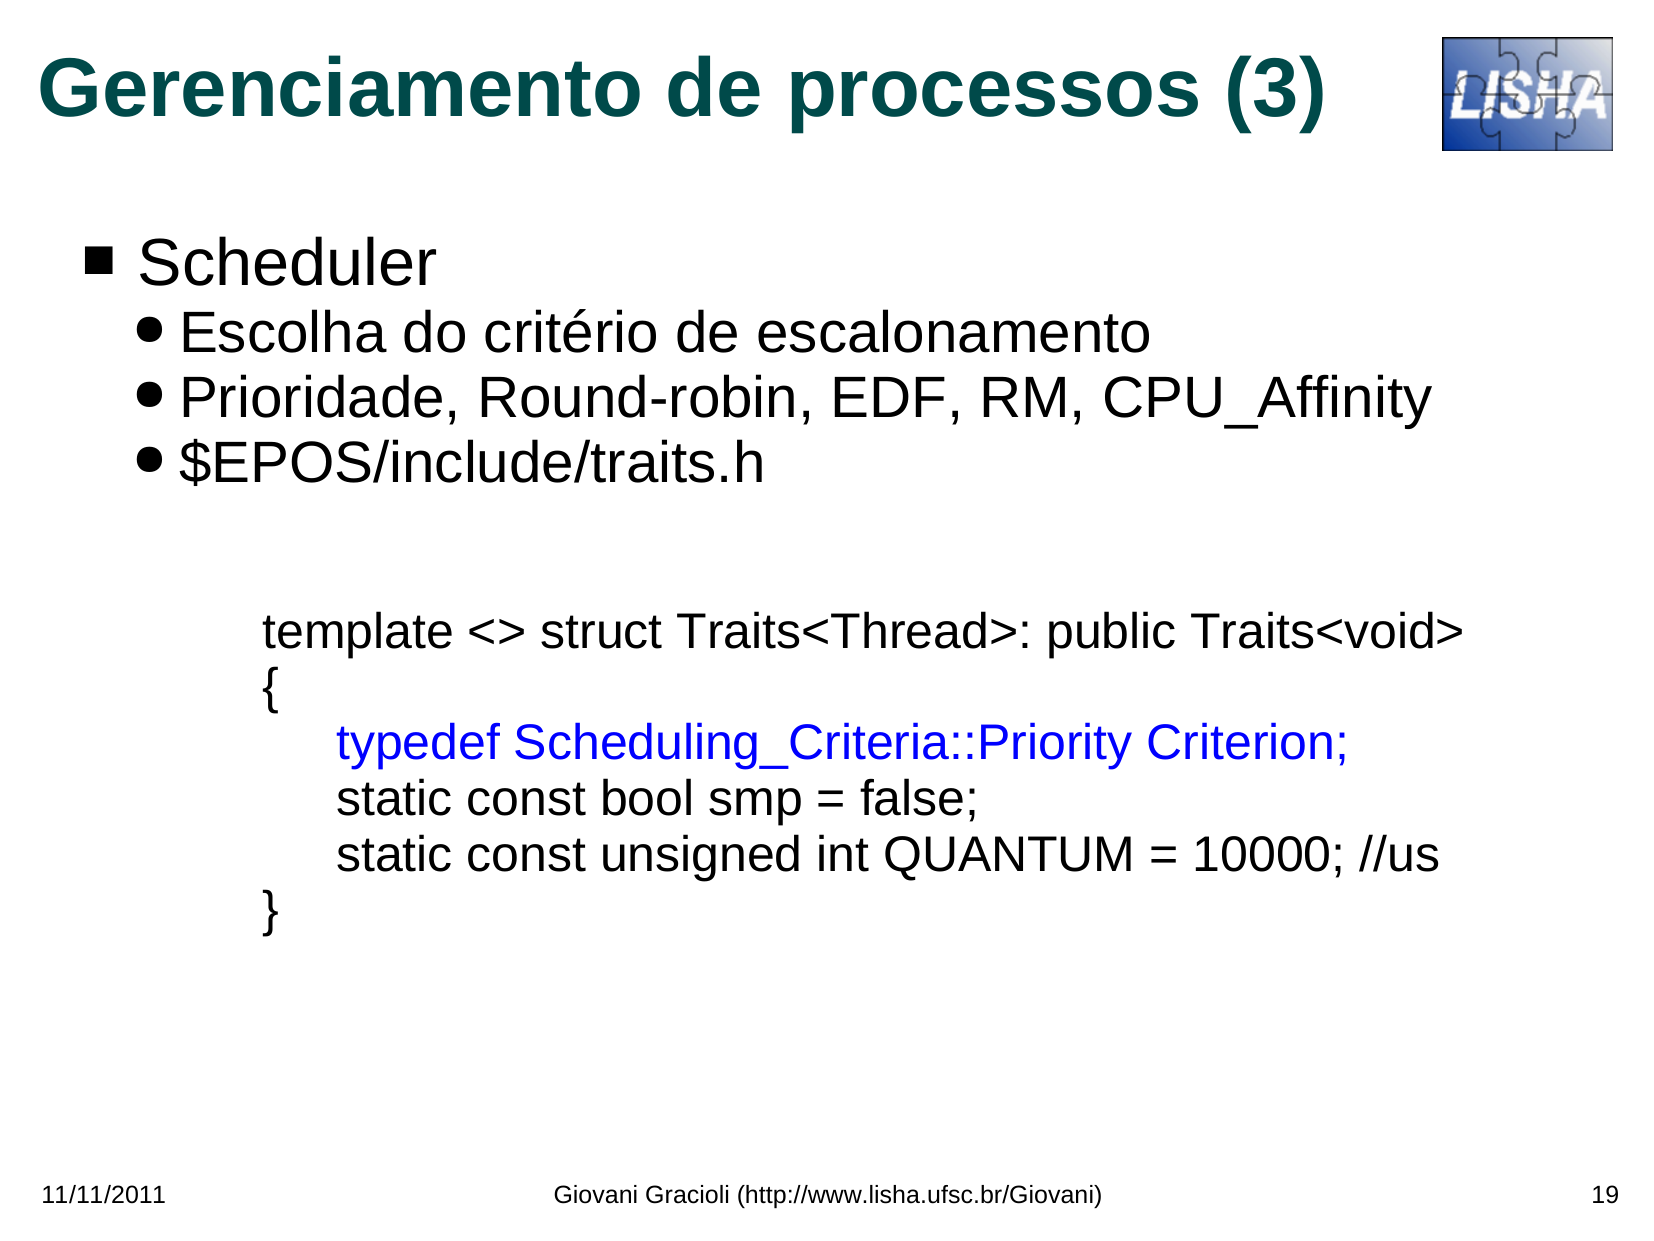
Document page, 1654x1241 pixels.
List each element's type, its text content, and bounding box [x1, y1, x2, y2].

title Gerenciamento de processos (3) [37, 37, 1426, 151]
text_box template <> struct Traits<Thread>: public Traits<void> { typedef Scheduling_Criteria::Priority Criterion; static const bool smp = false; static const unsigned int QUANTUM = 10000; //us } [262, 602, 1460, 938]
list Scheduler Escolha do critério de escalonamento Prioridade, Round-robin, EDF, RM, CPU_Affinity $EPOS/include/traits.h [37, 225, 1613, 1163]
picture [1442, 37, 1613, 151]
